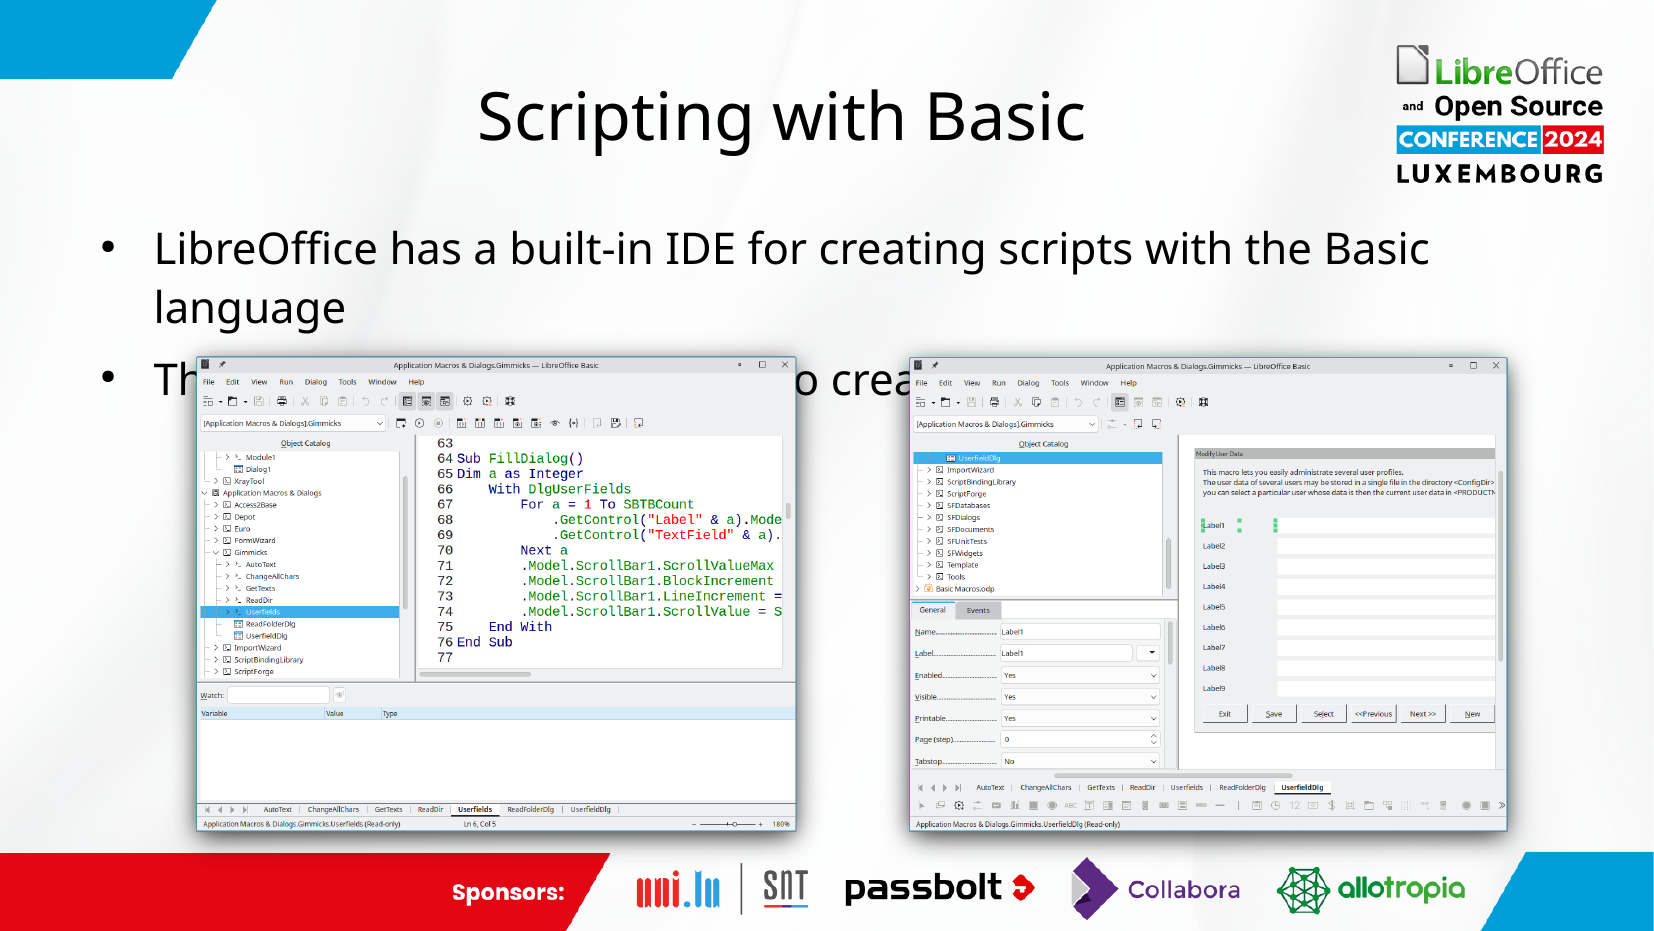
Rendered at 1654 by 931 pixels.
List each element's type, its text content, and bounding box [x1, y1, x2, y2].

picture [0, 0, 1654, 931]
title Scripting with Basic [206, 37, 1359, 193]
list LibreOffice has a built-in IDE for creating scripts with the Basic language The Dialog Editor can be used to create and edit dialogs [82, 217, 1565, 827]
